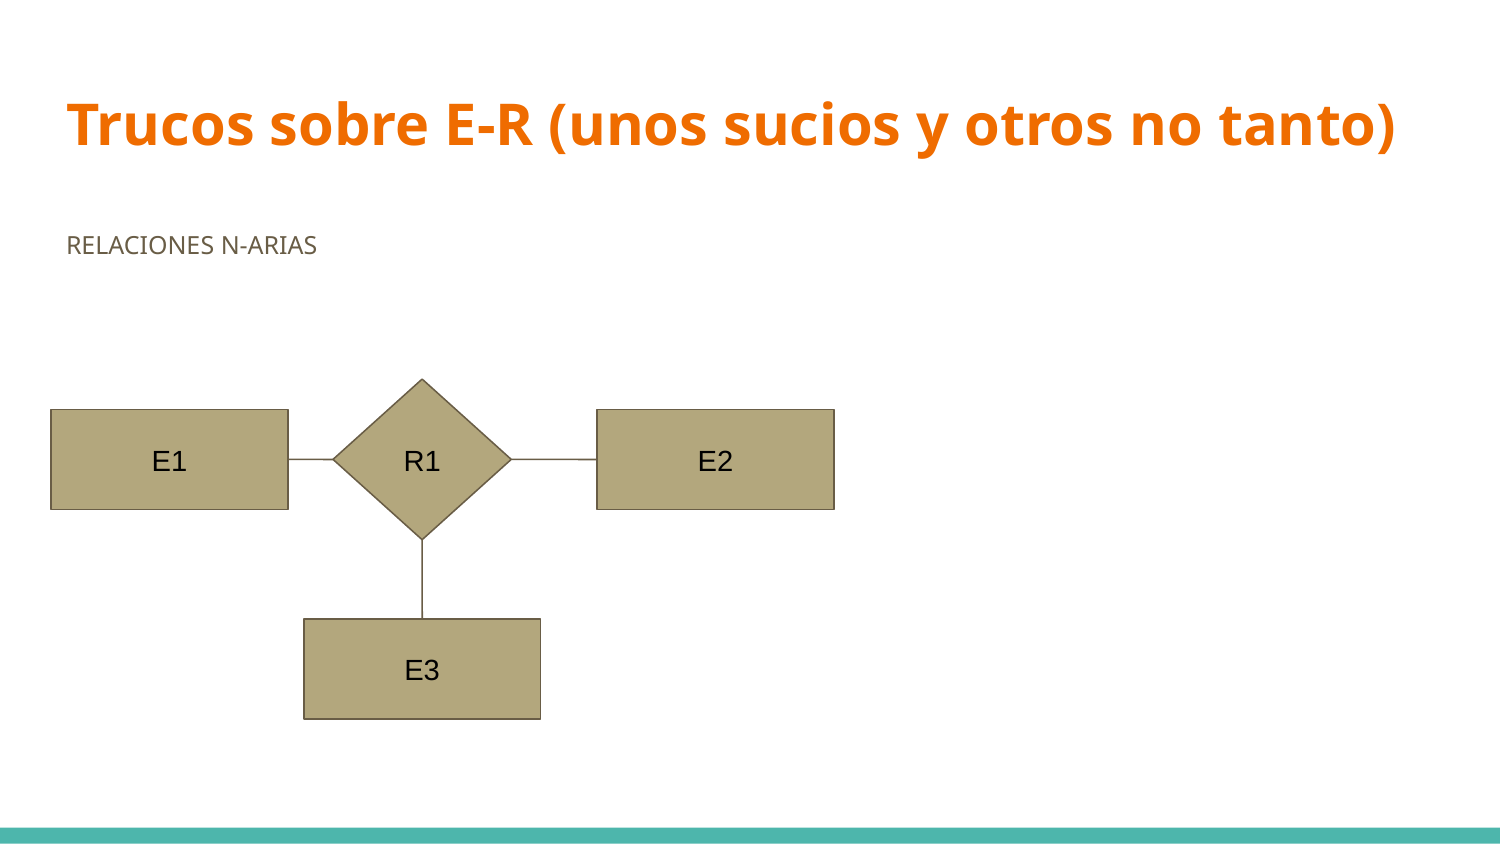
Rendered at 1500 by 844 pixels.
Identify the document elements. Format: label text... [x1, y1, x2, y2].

list RELACIONES N-ARIAS [51, 207, 1449, 278]
text_box E3 [303, 618, 541, 719]
title Trucos sobre E-R (unos sucios y otros no tanto) [51, 72, 1449, 189]
text_box E2 [597, 409, 834, 510]
text_box R1 [334, 379, 511, 539]
text_box E1 [51, 409, 288, 510]
